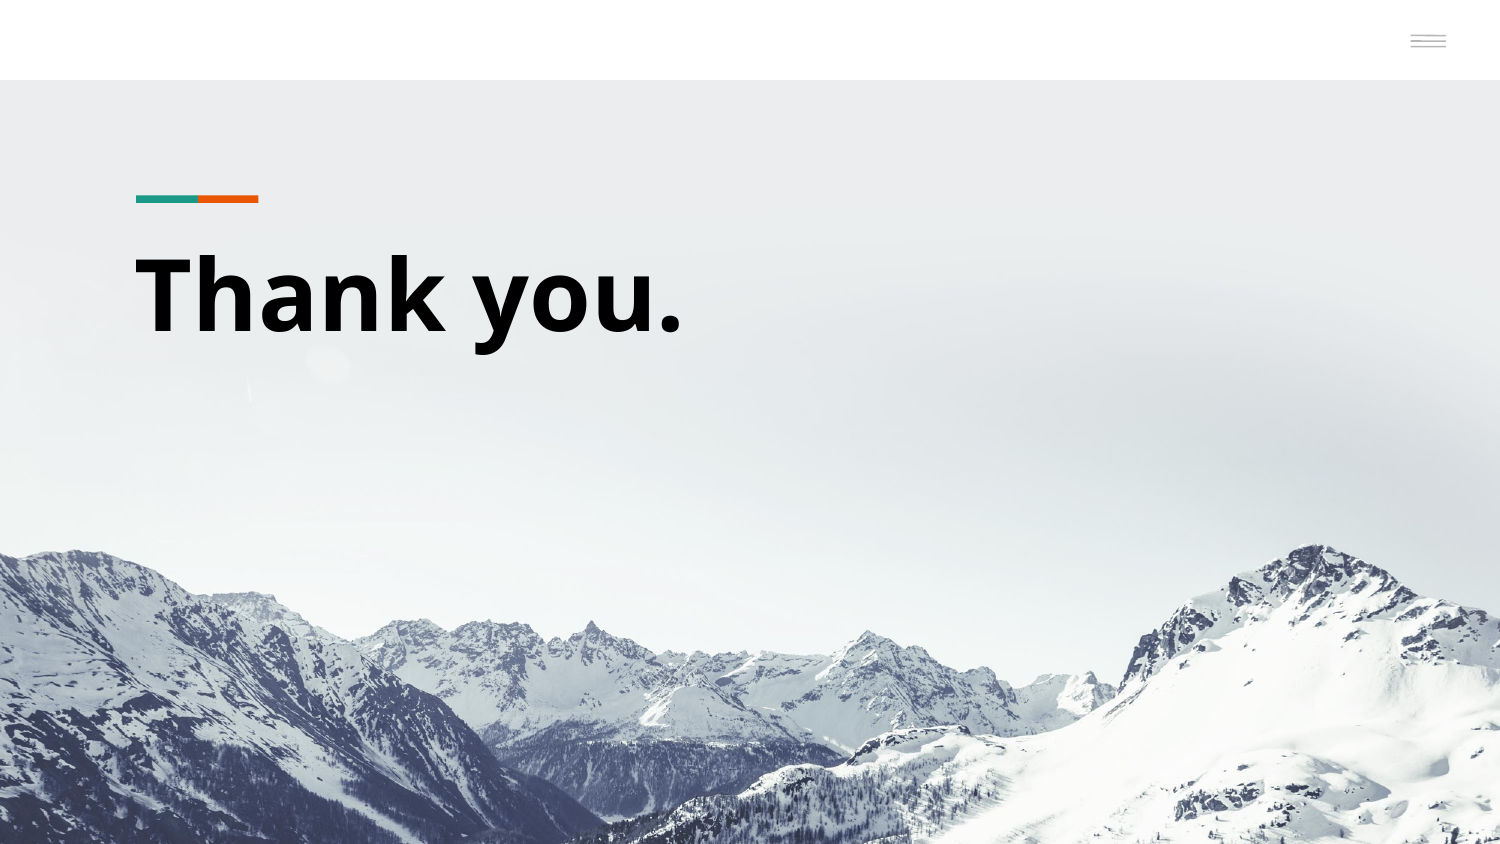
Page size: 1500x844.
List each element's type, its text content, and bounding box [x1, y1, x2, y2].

picture [0, 80, 1500, 791]
title Thank you. [119, 216, 1381, 490]
